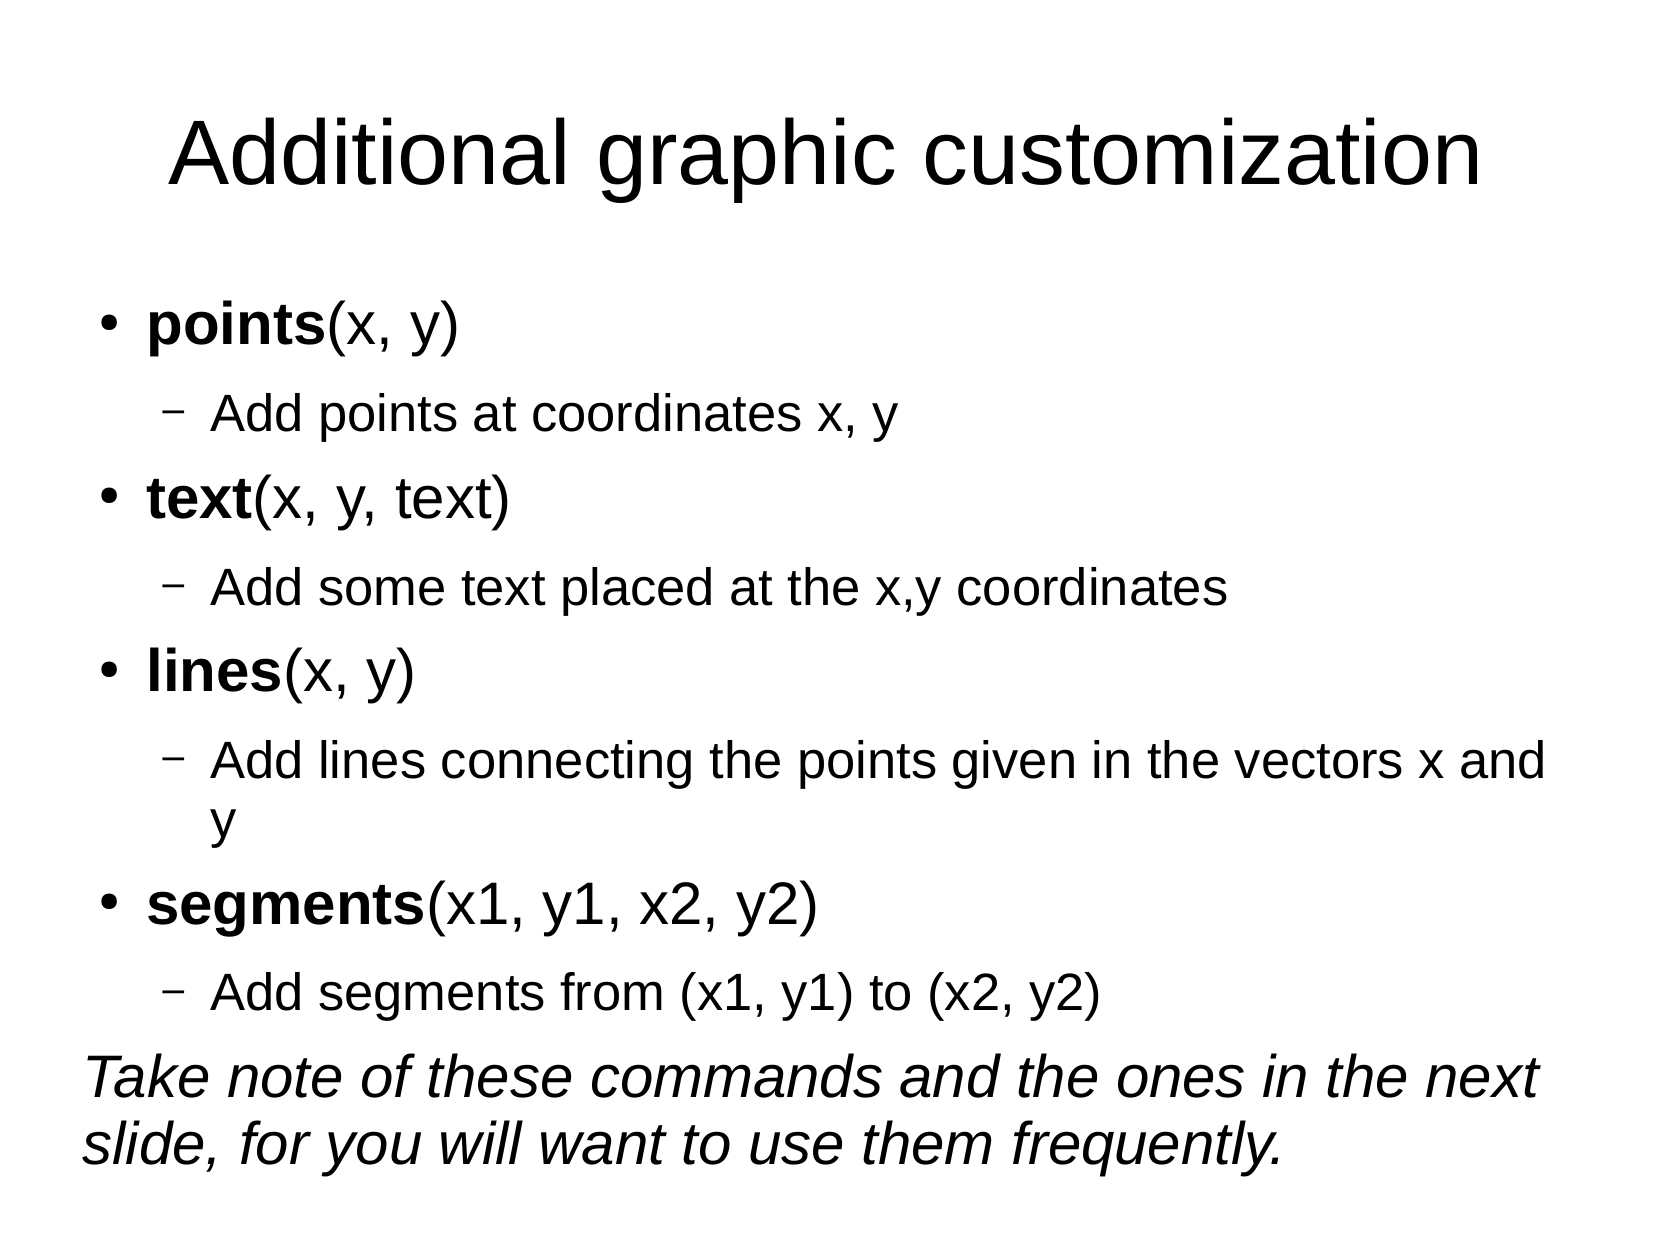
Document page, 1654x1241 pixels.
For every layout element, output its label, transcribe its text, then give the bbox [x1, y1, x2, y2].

title Additional graphic customization [82, 49, 1571, 257]
list points(x, y) Add points at coordinates x, y text(x, y, text) Add some text placed at the x,y coordinates lines(x, y) Add lines connecting the points given in the vectors x and y segments(x1, y1, x2, y2) Add segments from (x1, y1) to (x2, y2) Take note of these commands and the ones in the next slide, for you will want to use them frequently. [82, 290, 1571, 1182]
